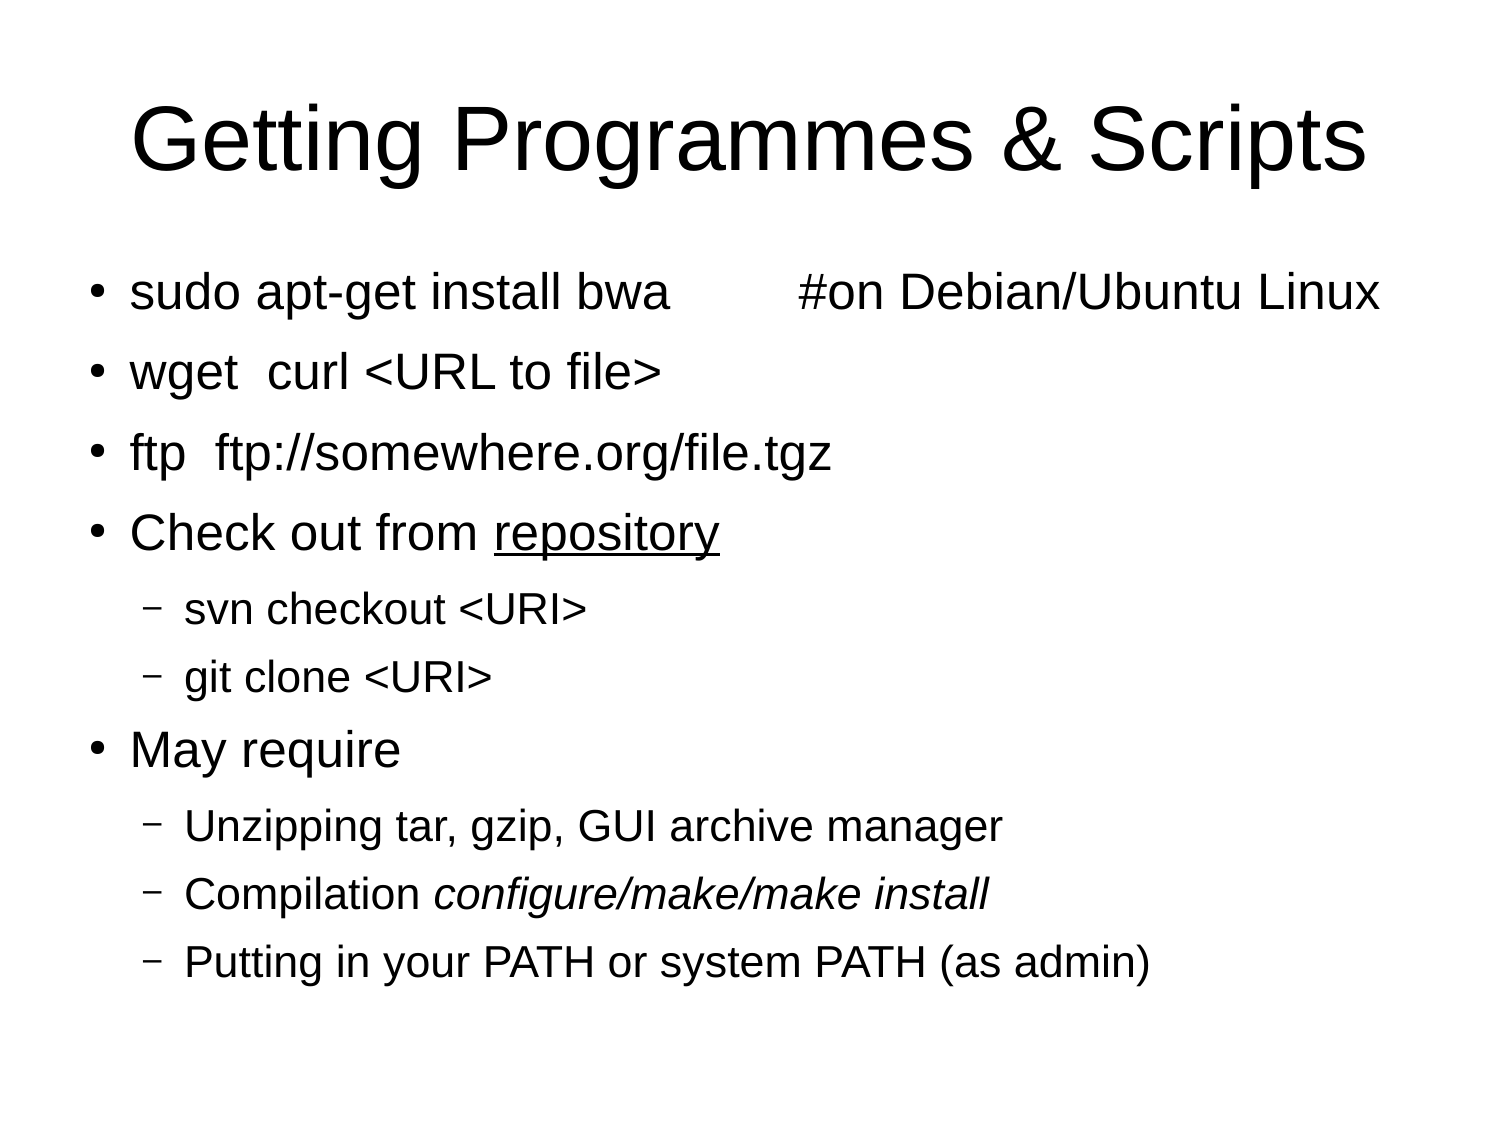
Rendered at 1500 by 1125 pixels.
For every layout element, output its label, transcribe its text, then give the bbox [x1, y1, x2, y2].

list sudo apt-get install bwa #on Debian/Ubuntu Linux wget curl <URL to file> ftp ftp://somewhere.org/file.tgz Check out from repository svn checkout <URI> git clone <URI> May require Unzipping tar, gzip, GUI archive manager Compilation configure/make/make install Putting in your PATH or system PATH (as admin) [75, 263, 1407, 1028]
title Getting Programmes & Scripts [75, 44, 1425, 233]
